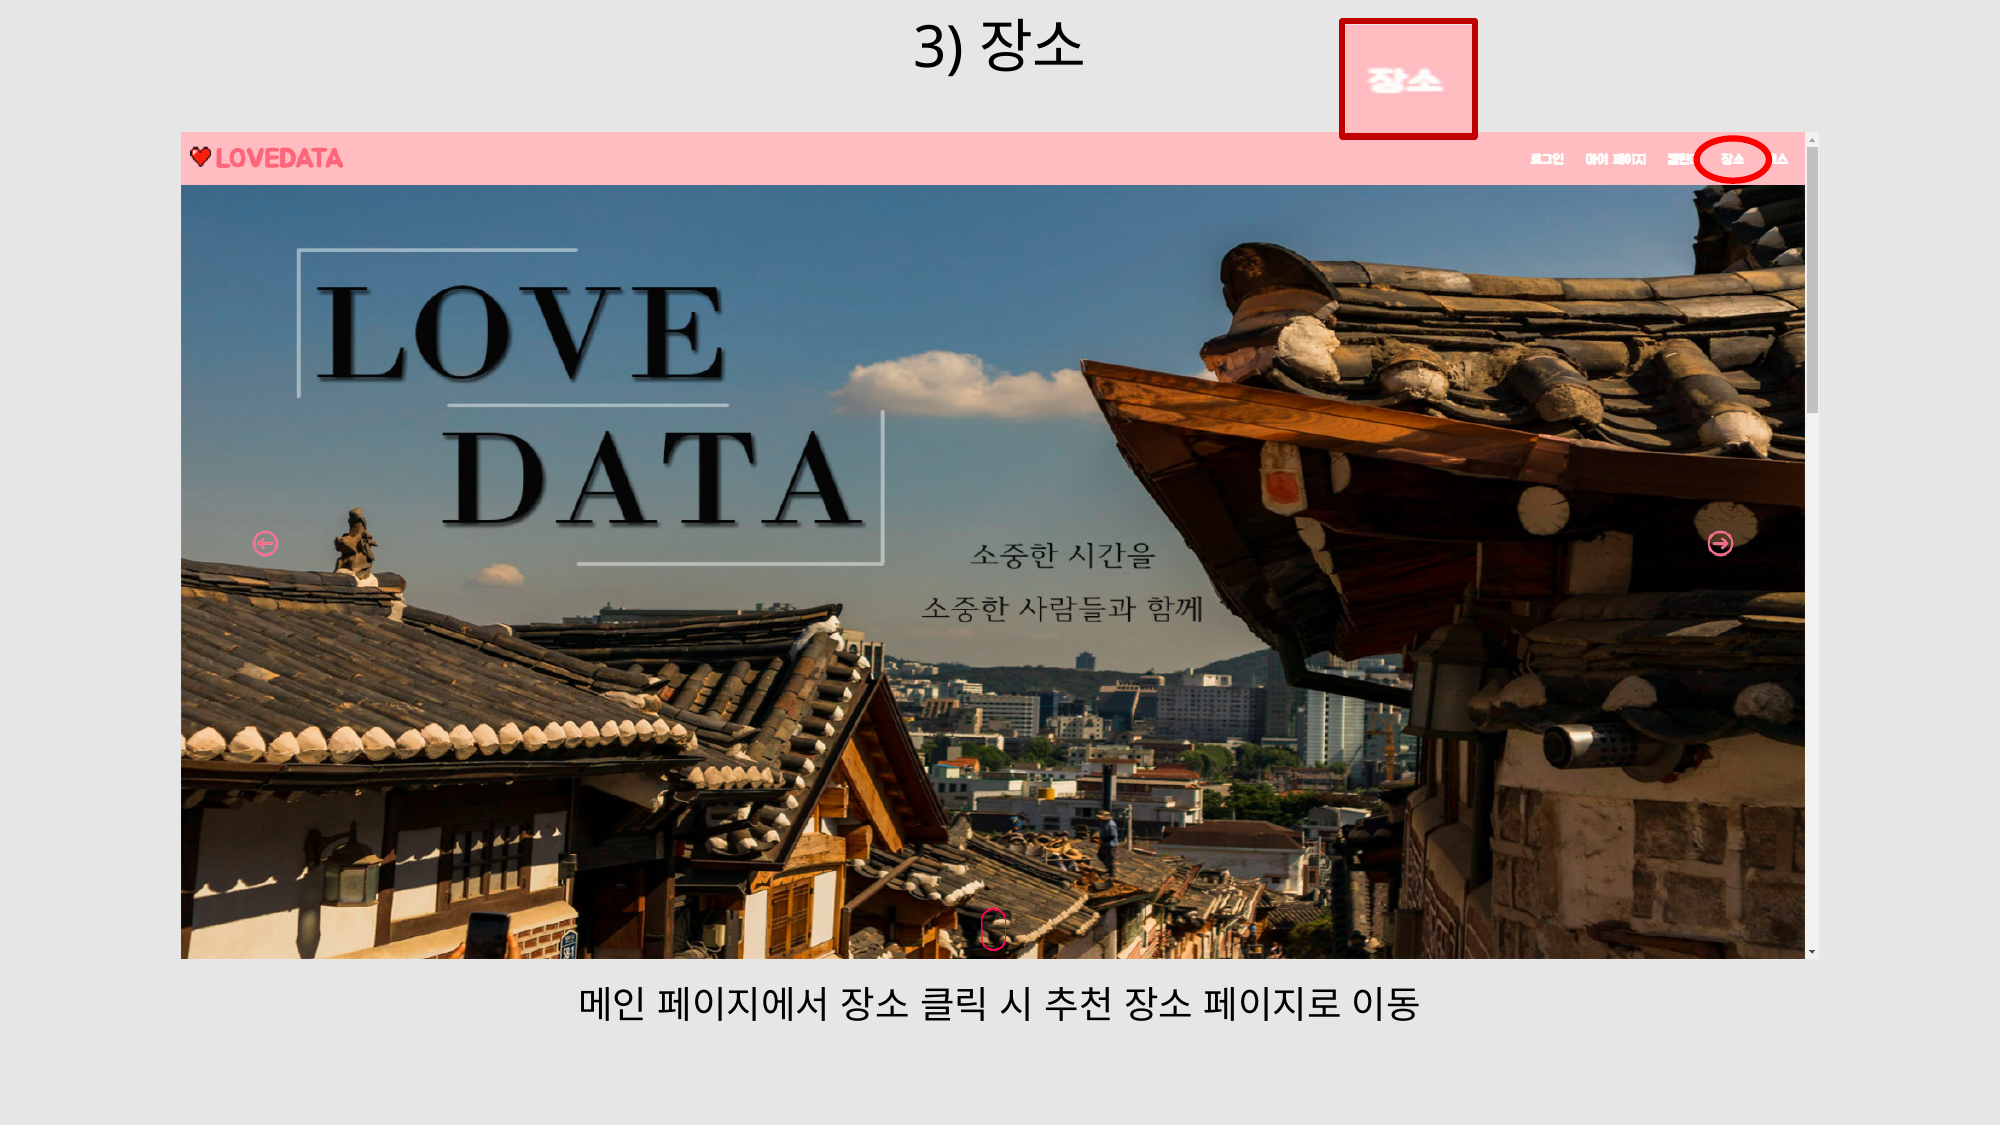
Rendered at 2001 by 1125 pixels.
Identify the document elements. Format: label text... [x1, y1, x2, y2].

text_box 메인 페이지에서 장소 클릭 시 추천 장소 페이지로 이동 [563, 973, 1437, 1034]
picture [181, 132, 1819, 960]
text_box 3) 장소 [564, 2, 1436, 87]
picture [1345, 24, 1472, 134]
